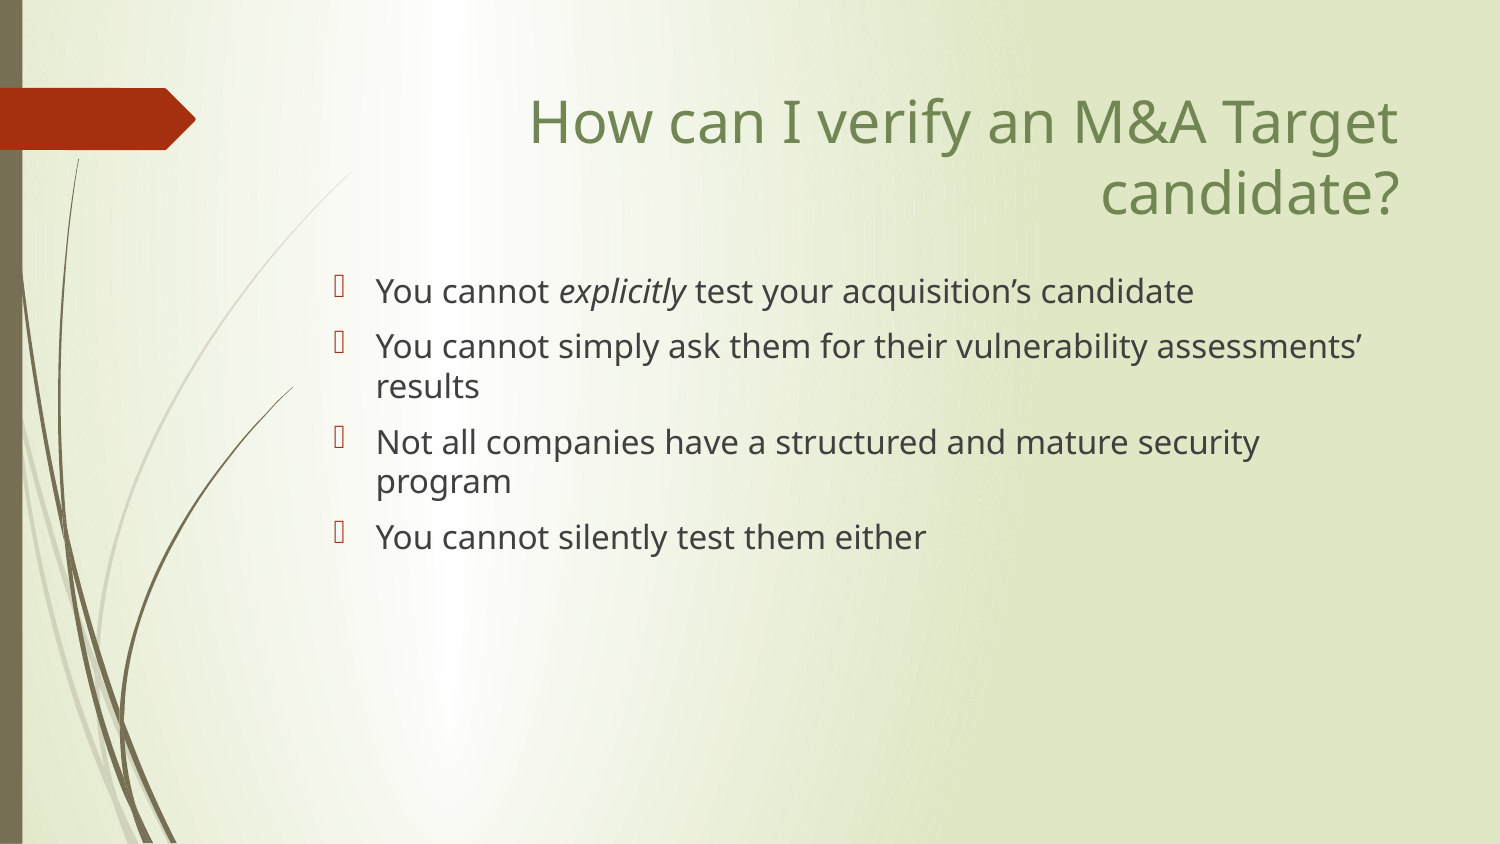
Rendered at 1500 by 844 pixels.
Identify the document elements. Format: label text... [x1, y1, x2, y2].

list You cannot explicitly test your acquisition’s candidate You cannot simply ask them for their vulnerability assessments’ results Not all companies have a structured and mature security program You cannot silently test them either [318, 262, 1416, 728]
title How can I verify an M&A Target candidate? [319, 76, 1416, 235]
